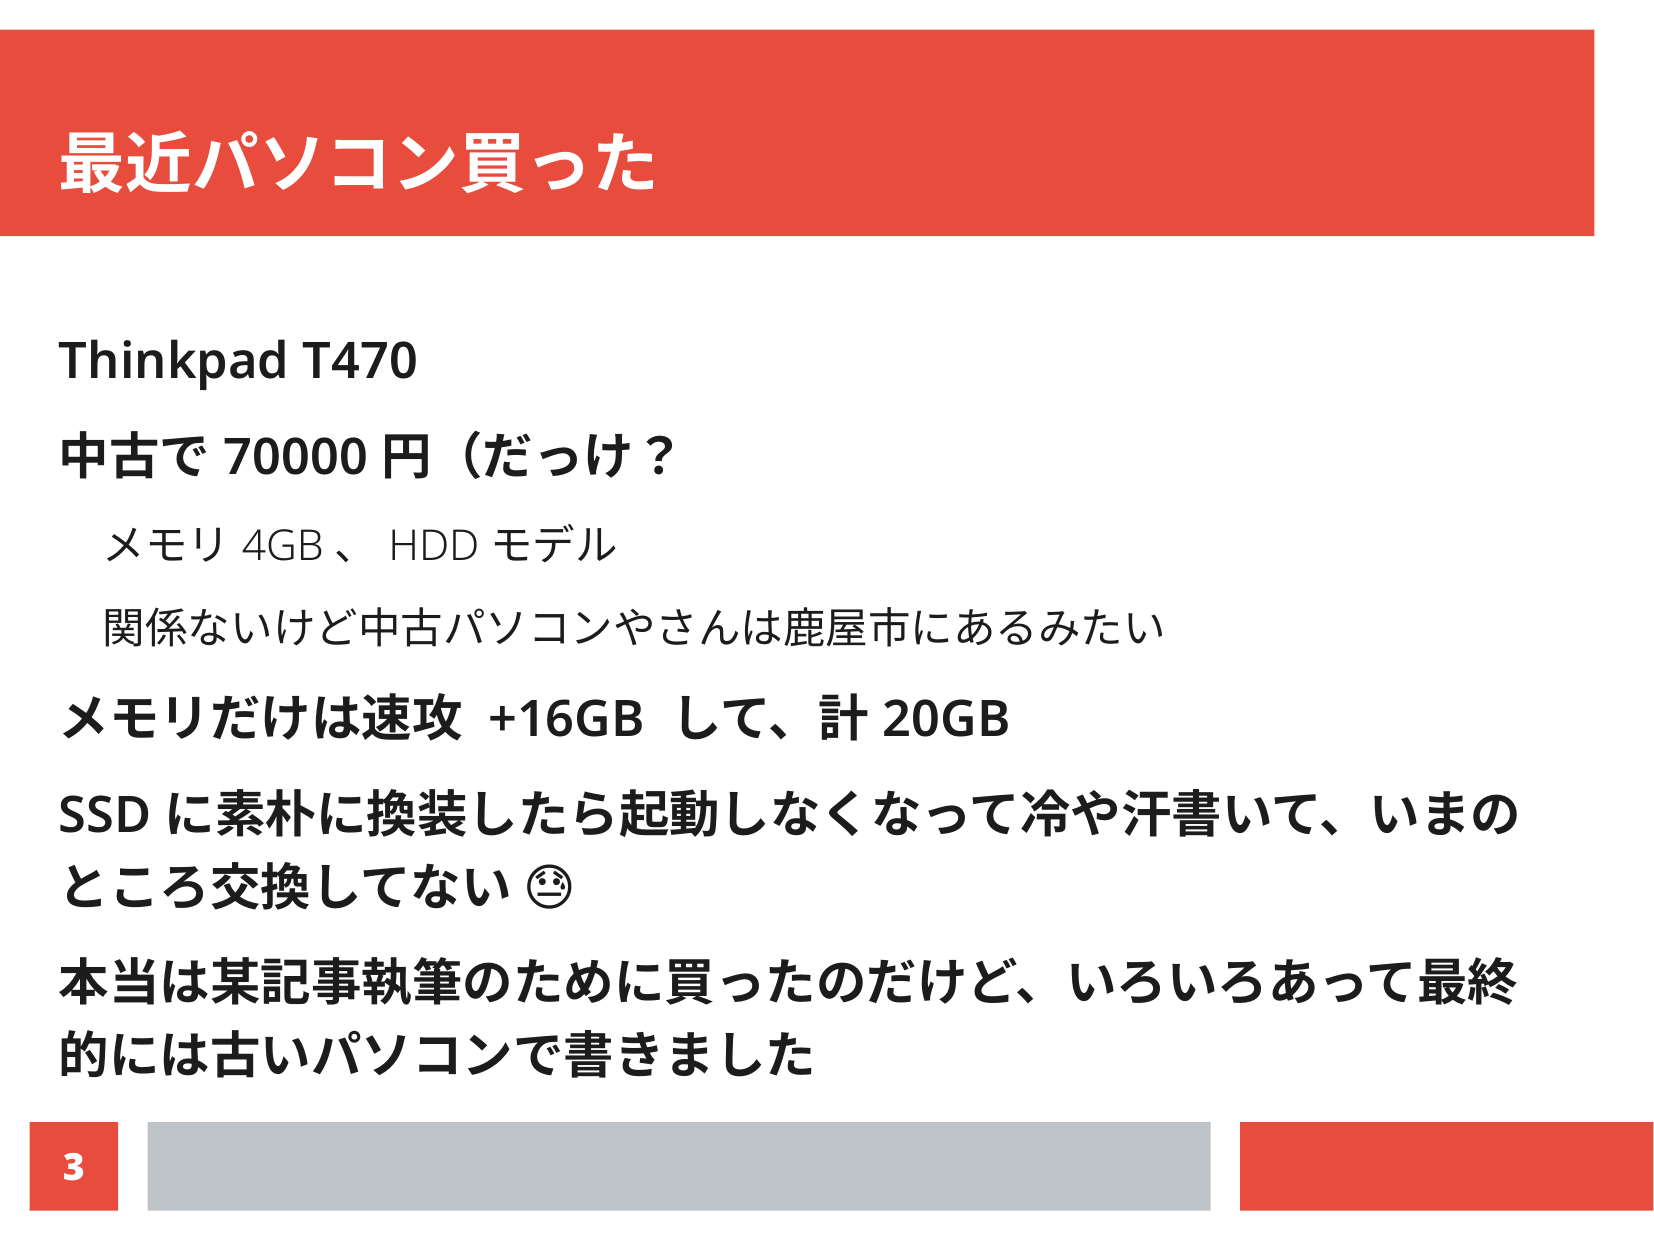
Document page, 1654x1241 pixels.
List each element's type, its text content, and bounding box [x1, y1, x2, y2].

list Thinkpad T470 中古で70000円（だっけ？ メモリ4GB、HDDモデル 関係ないけど中古パソコンやさんは鹿屋市にあるみたい メモリだけは速攻 +16GB して、計20GB SSDに素朴に換装したら起動しなくなって冷や汗書いて、いまのところ交換してない 😓 本当は某記事執筆のために買ったのだけど、いろいろあって最終的には古いパソコンで書きました [59, 324, 1565, 1093]
title 最近パソコン買った [59, 59, 1595, 207]
